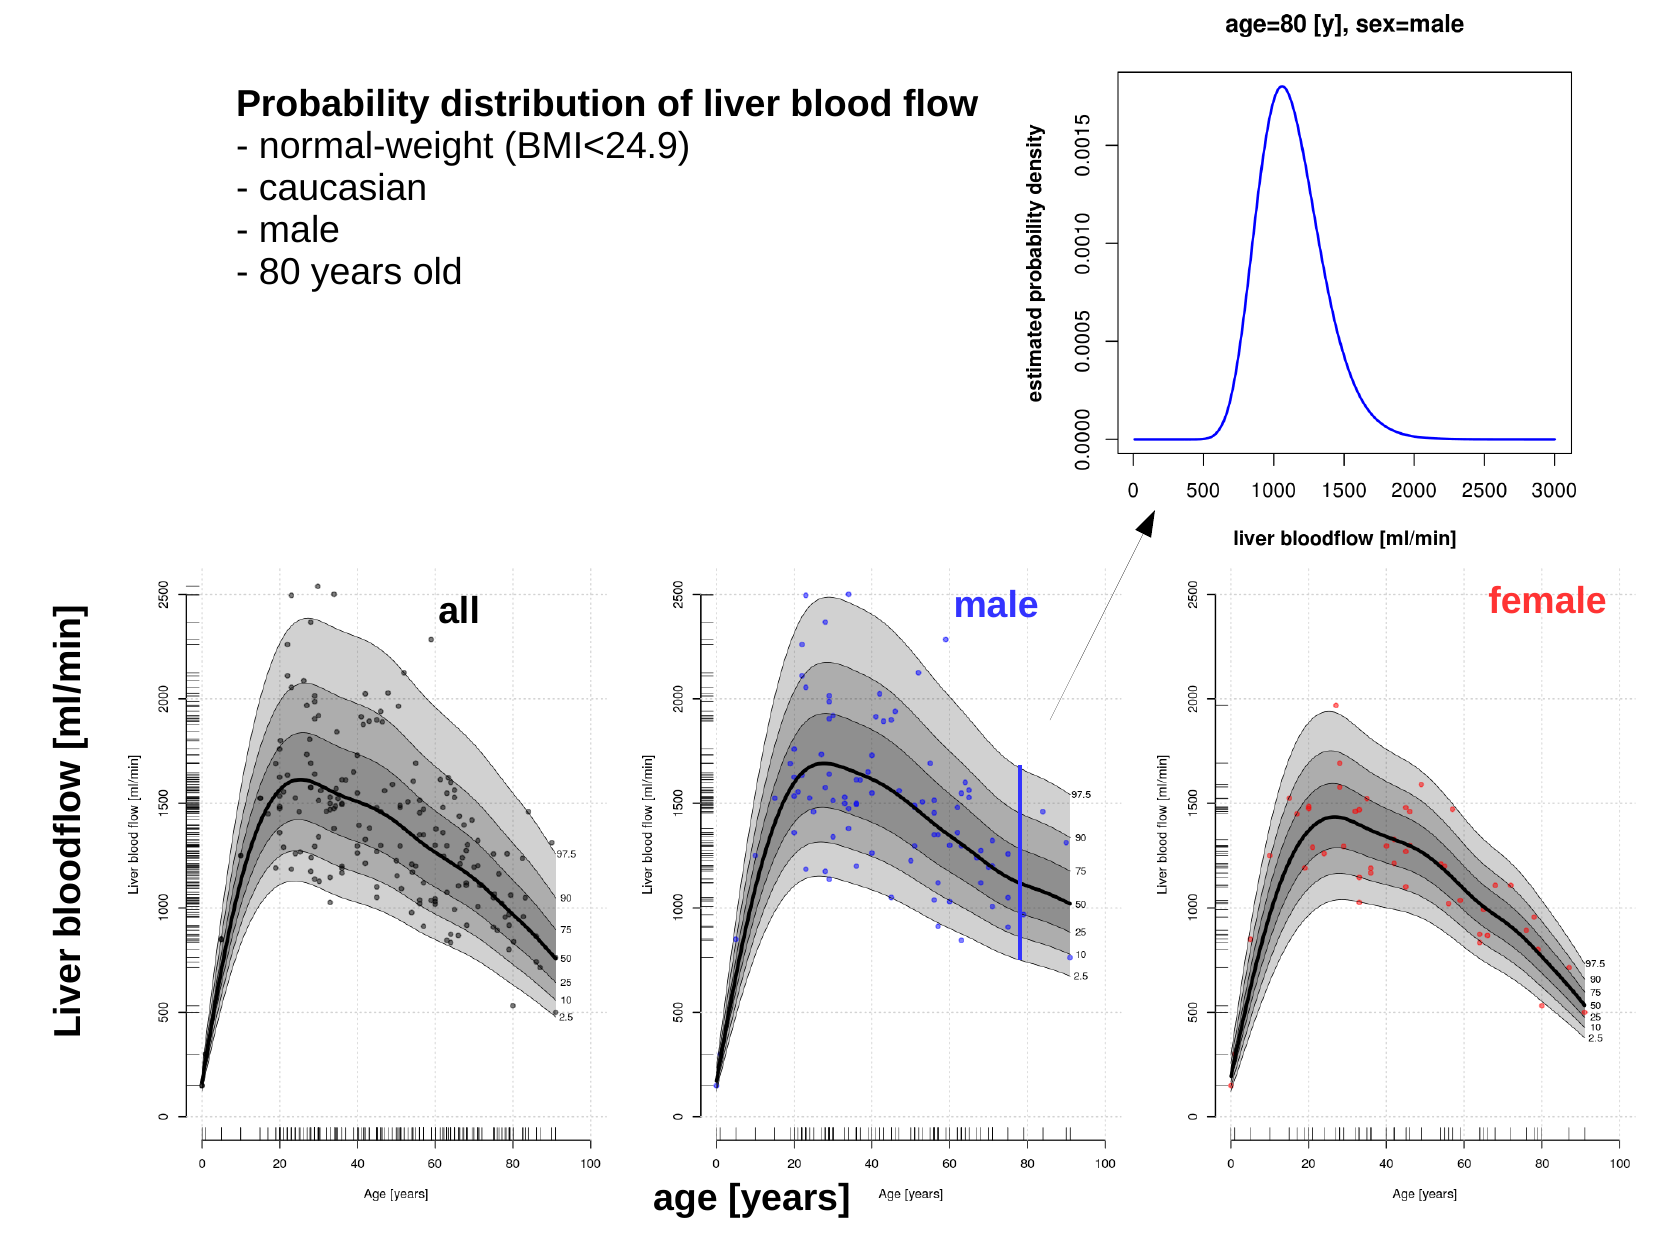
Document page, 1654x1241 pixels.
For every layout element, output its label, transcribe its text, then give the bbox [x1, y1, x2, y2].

text_box age [years] [638, 1169, 866, 1227]
text_box Probability distribution of liver blood flow - normal-weight (BMI<24.9) - caucasian - male - 80 years old [221, 75, 1006, 300]
text_box female [1473, 572, 1622, 630]
text_box all [423, 581, 496, 639]
picture [128, 568, 1636, 1201]
text_box Liver bloodflow [ml/min] [38, 589, 96, 1054]
picture [1026, 14, 1576, 549]
text_box male [938, 575, 1054, 633]
